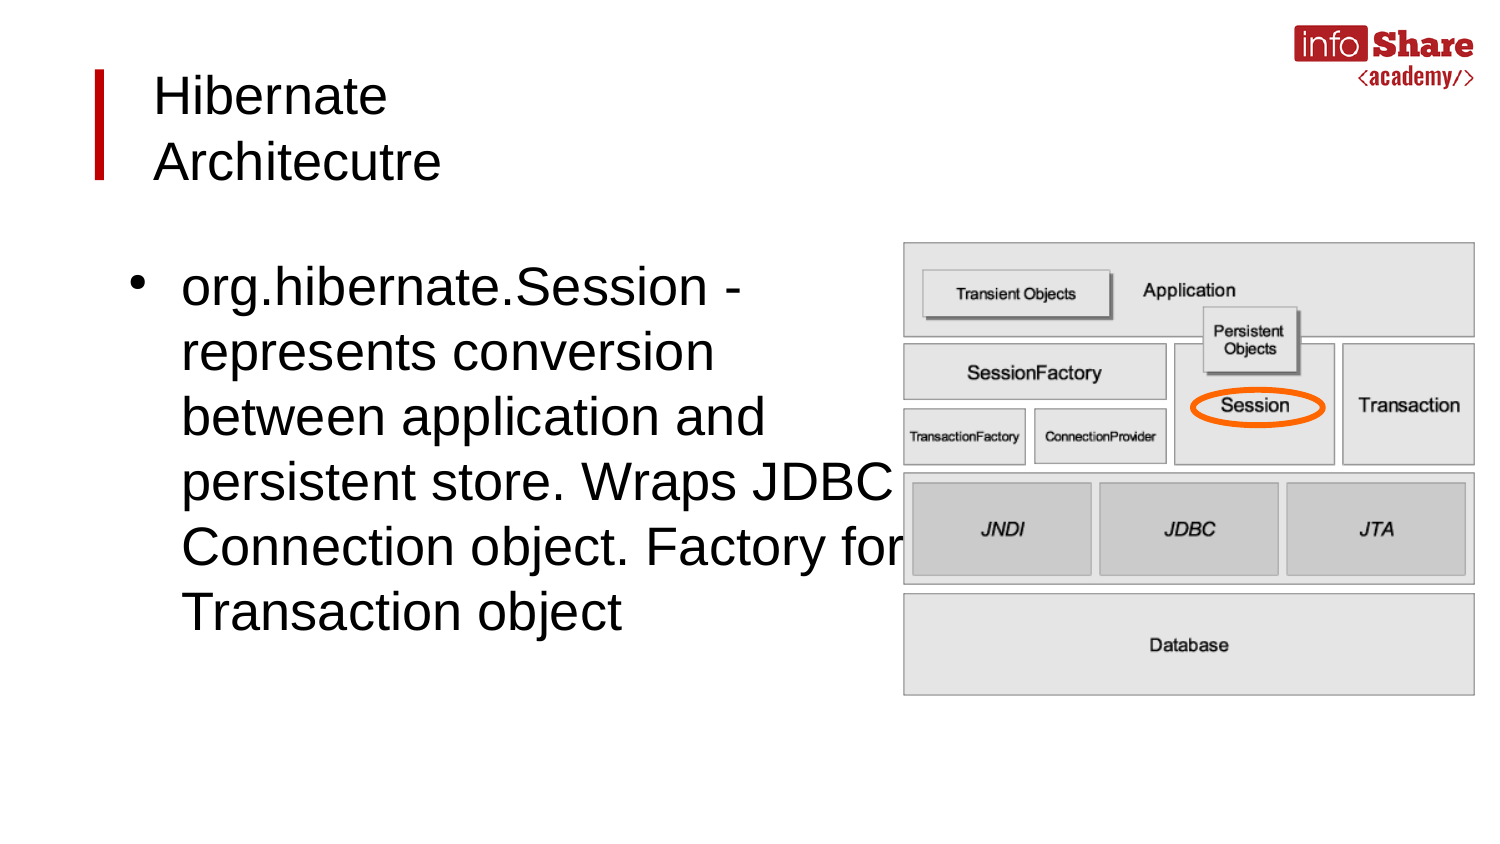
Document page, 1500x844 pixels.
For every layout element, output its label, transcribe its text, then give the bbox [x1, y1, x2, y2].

picture [885, 224, 1486, 709]
picture [1267, 0, 1500, 117]
list org.hibernate.Session - represents conversion between application and persistent store. Wraps JDBC Connection object. Factory for Transaction object [95, 236, 922, 753]
title Hibernate Architecutre [138, 45, 668, 187]
